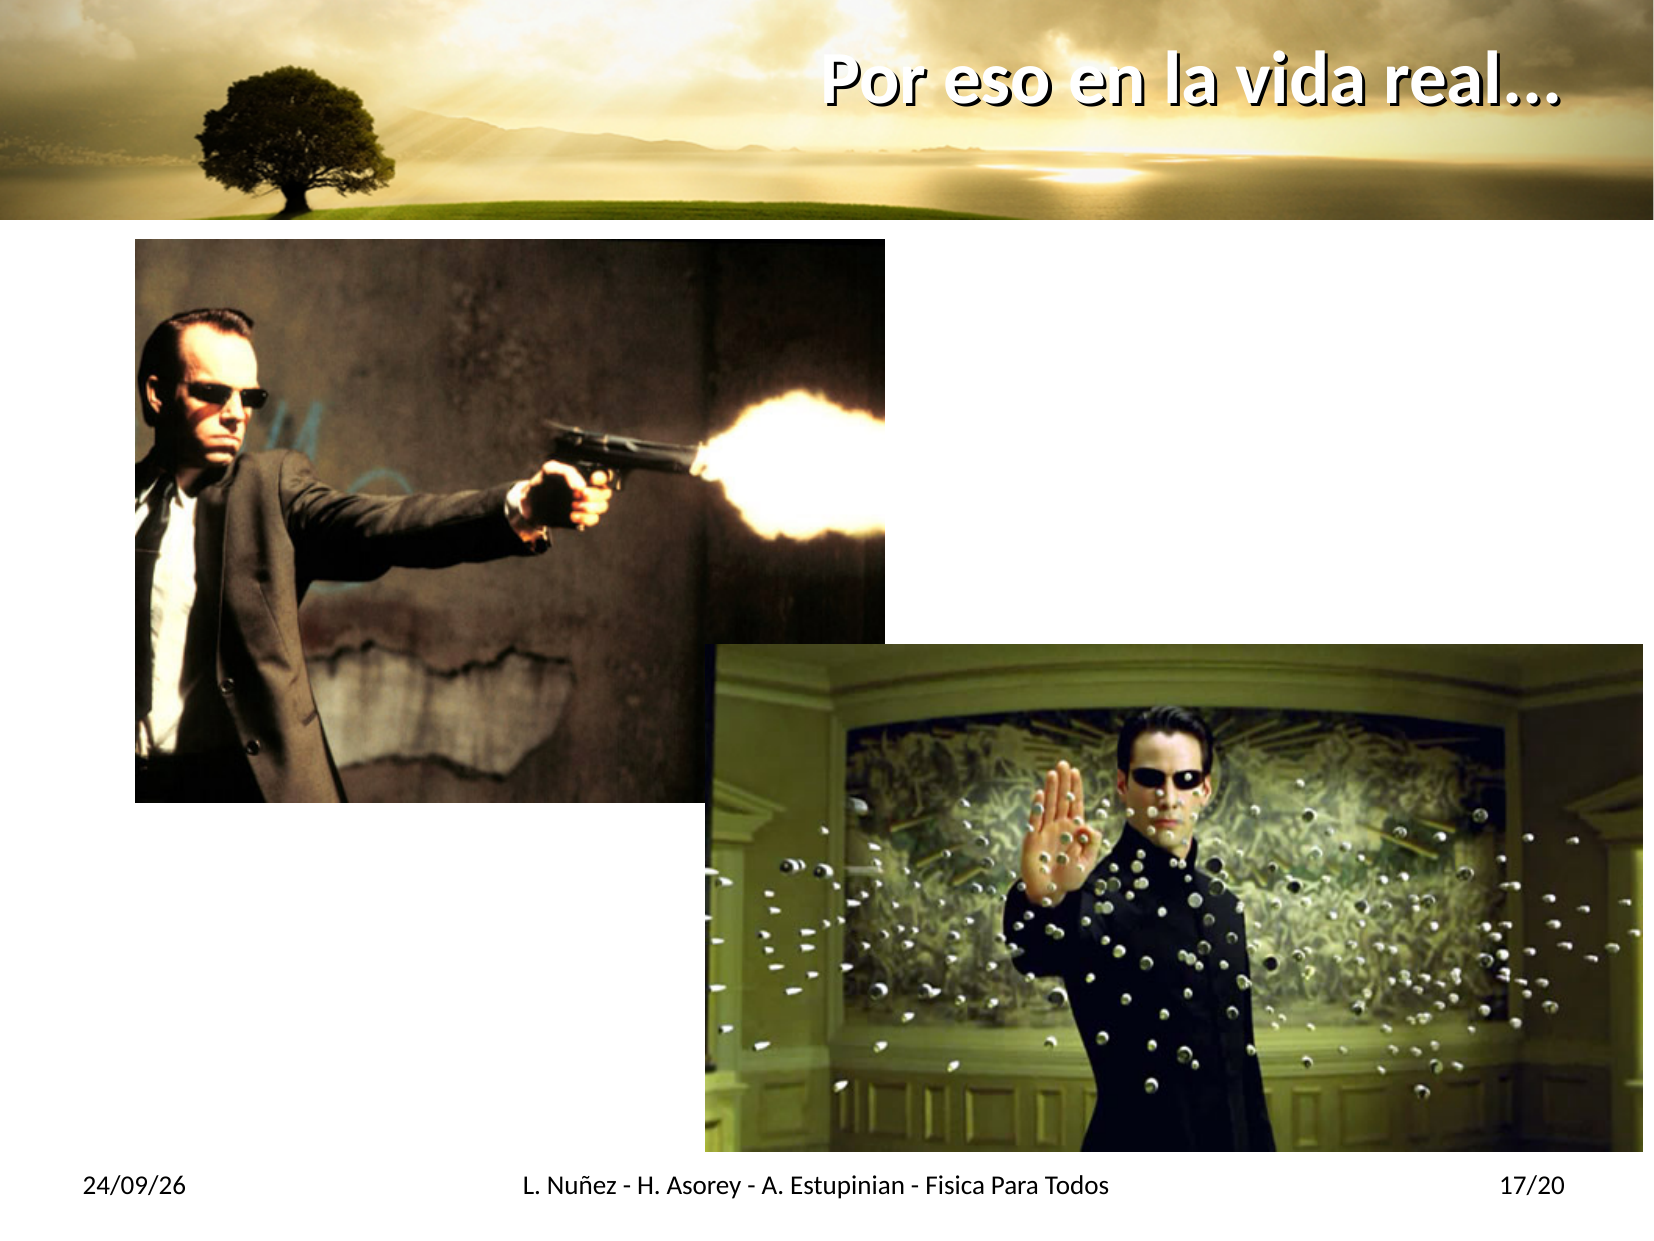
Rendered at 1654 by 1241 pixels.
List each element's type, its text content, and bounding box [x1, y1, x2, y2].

picture [0, 0, 1654, 220]
title Por eso en la vida real... [75, 19, 1564, 151]
picture [135, 239, 1643, 1152]
